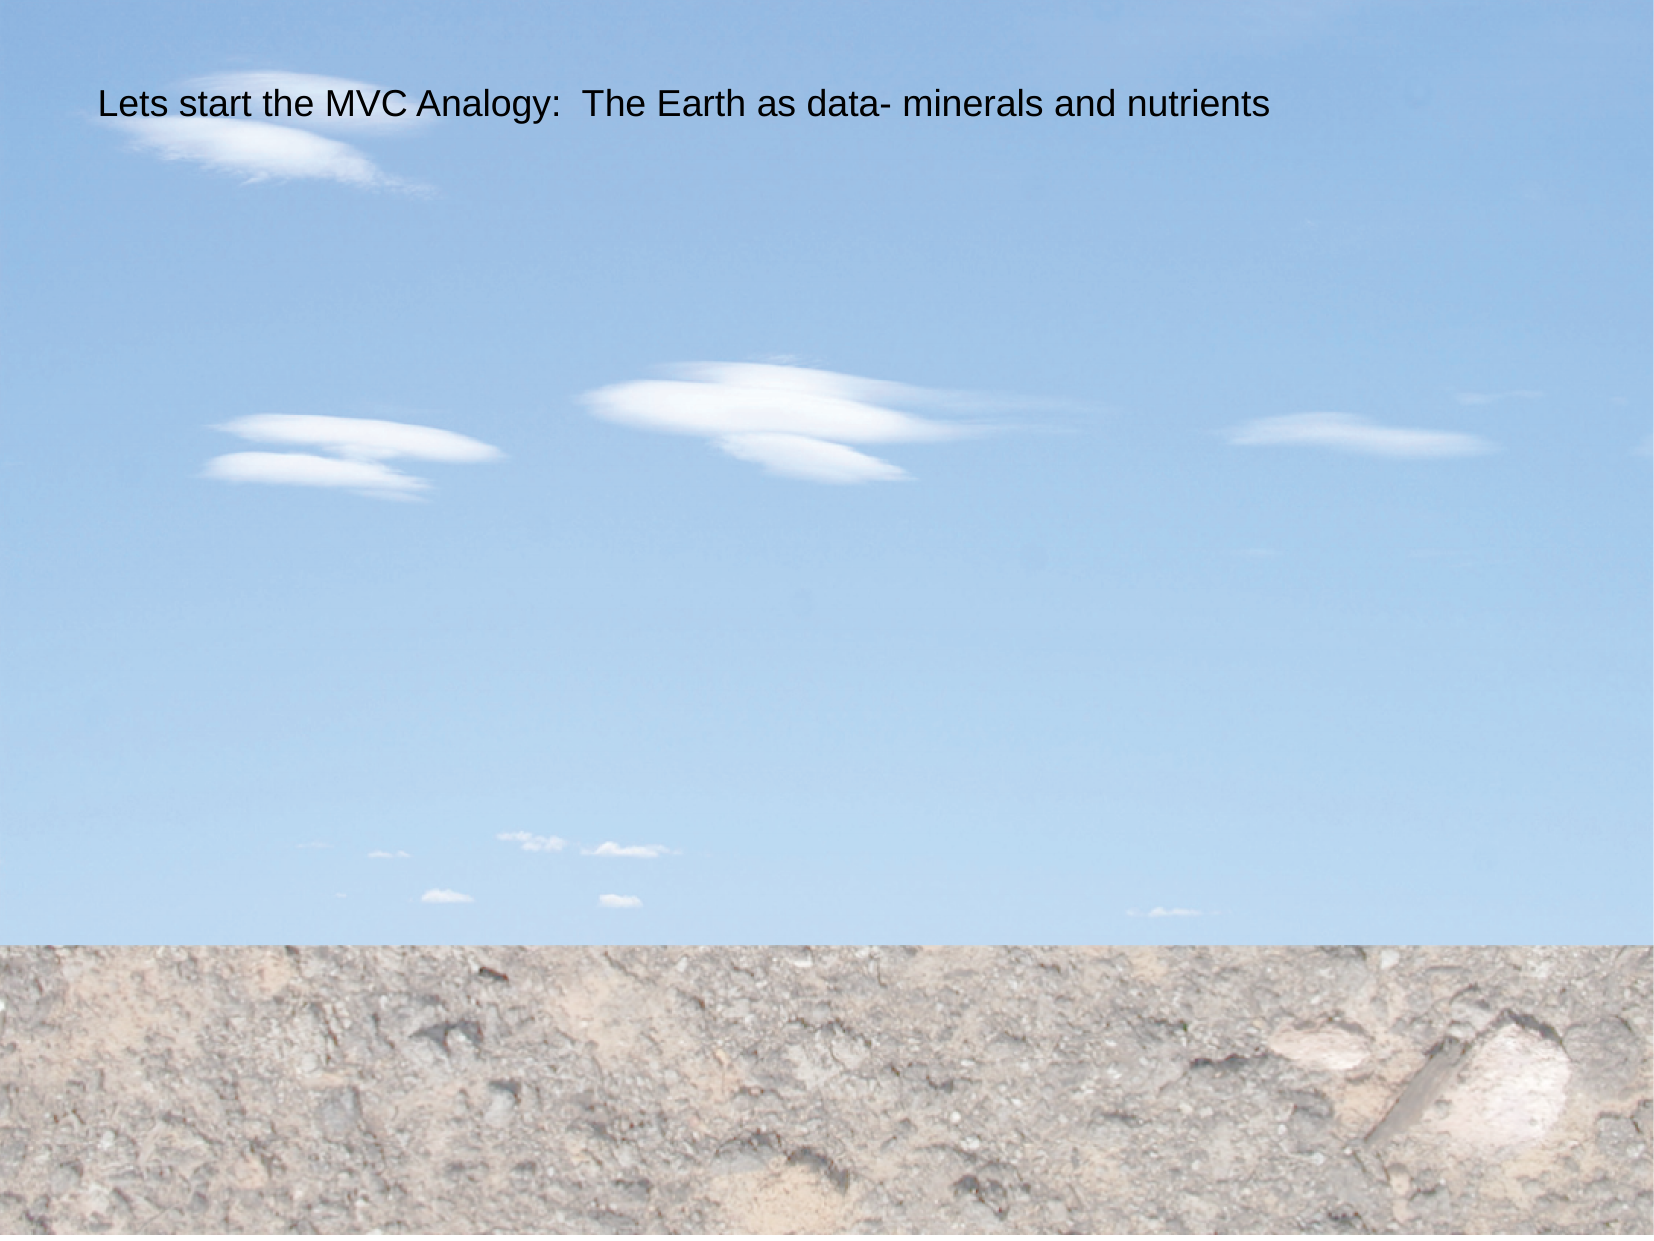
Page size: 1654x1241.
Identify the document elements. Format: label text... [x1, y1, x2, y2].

picture [0, 0, 1654, 1235]
text_box Lets start the MVC Analogy: The Earth as data- minerals and nutrients [82, 75, 1286, 132]
